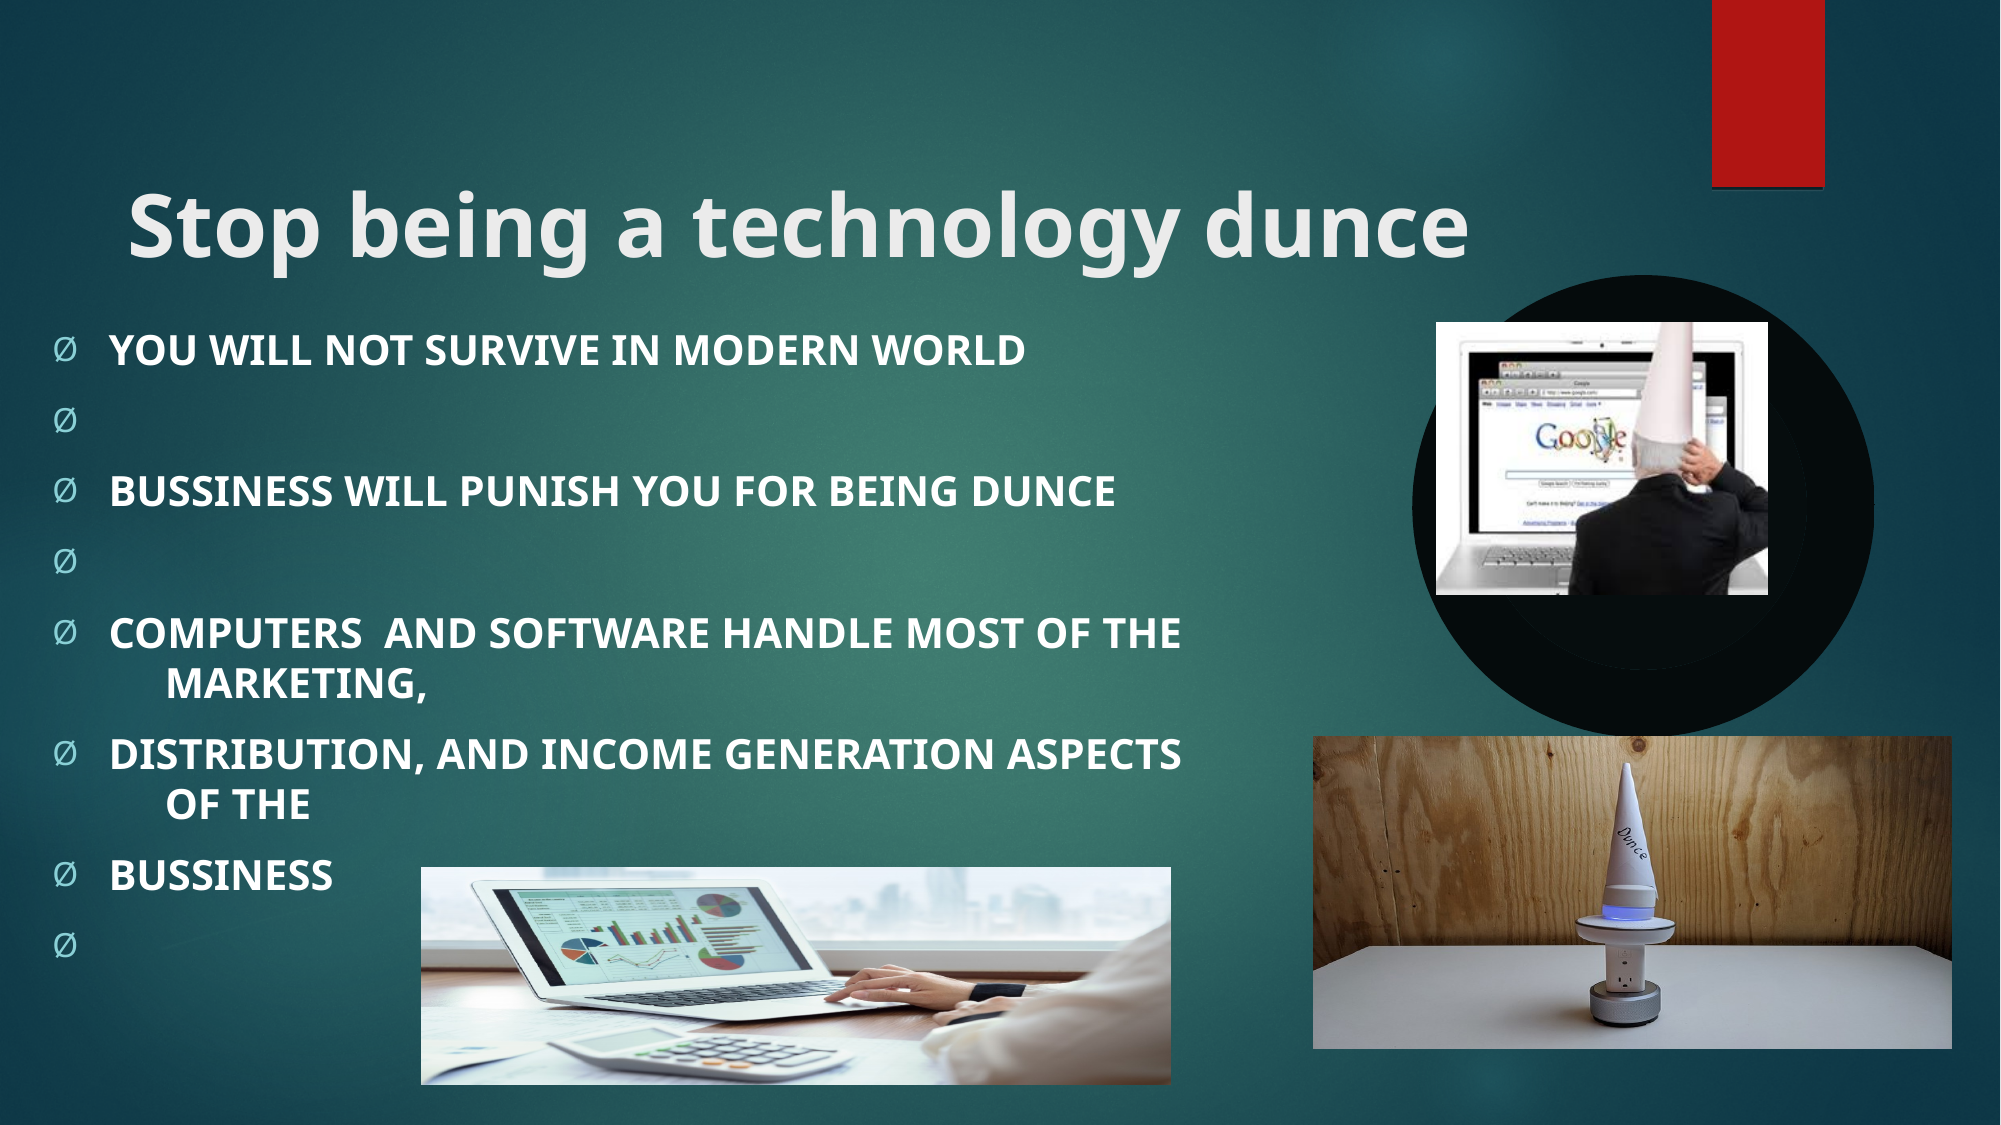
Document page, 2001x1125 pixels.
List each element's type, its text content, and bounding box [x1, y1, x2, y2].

picture [421, 867, 1171, 1085]
picture [1313, 736, 1952, 1049]
picture [1436, 322, 1768, 595]
list YOU WILL NOT SURVIVE IN MODERN WORLD BUSSINESS WILL PUNISH YOU FOR BEING DUNCE COMPUTERS AND SOFTWARE HANDLE MOST OF THE MARKETING, DISTRIBUTION, AND INCOME GENERATION ASPECTS OF THE BUSSINESS [37, 315, 1225, 976]
title Stop being a technology dunce [112, 57, 1763, 250]
